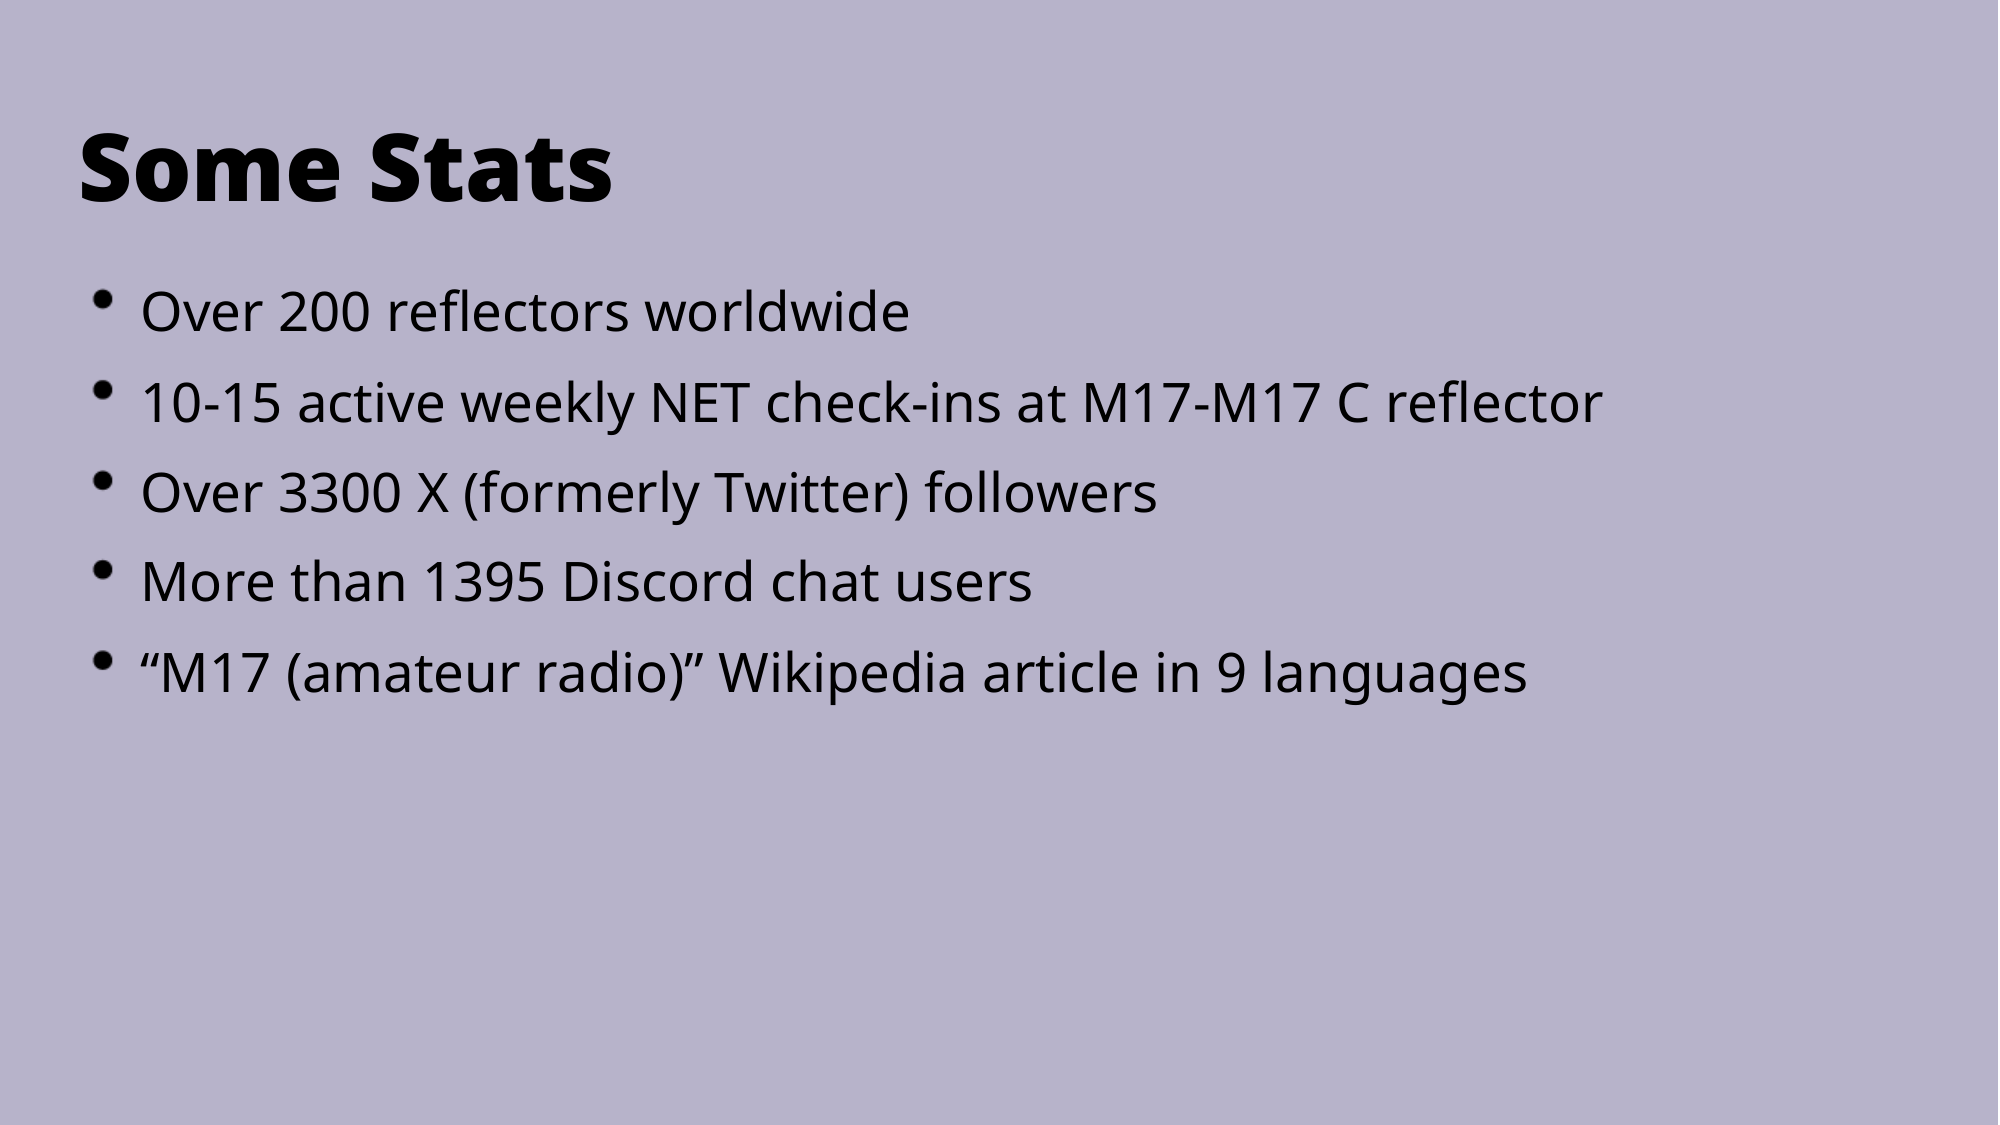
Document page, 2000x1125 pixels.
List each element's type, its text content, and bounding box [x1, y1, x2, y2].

text_box Some Stats [78, 101, 546, 195]
picture [0, 0, 1998, 1125]
text_box Over 3300 X (formerly Twitter) followers [140, 454, 1127, 510]
text_box “M17 (amateur radio)” Wikipedia article in 9 languages [140, 634, 1448, 689]
text_box 10-15 active weekly NET check-ins at M17-M17 C reflector [140, 363, 1587, 419]
text_box More than 1395 Discord chat users [140, 543, 994, 599]
text_box Over 200 reflectors worldwide [140, 273, 884, 328]
